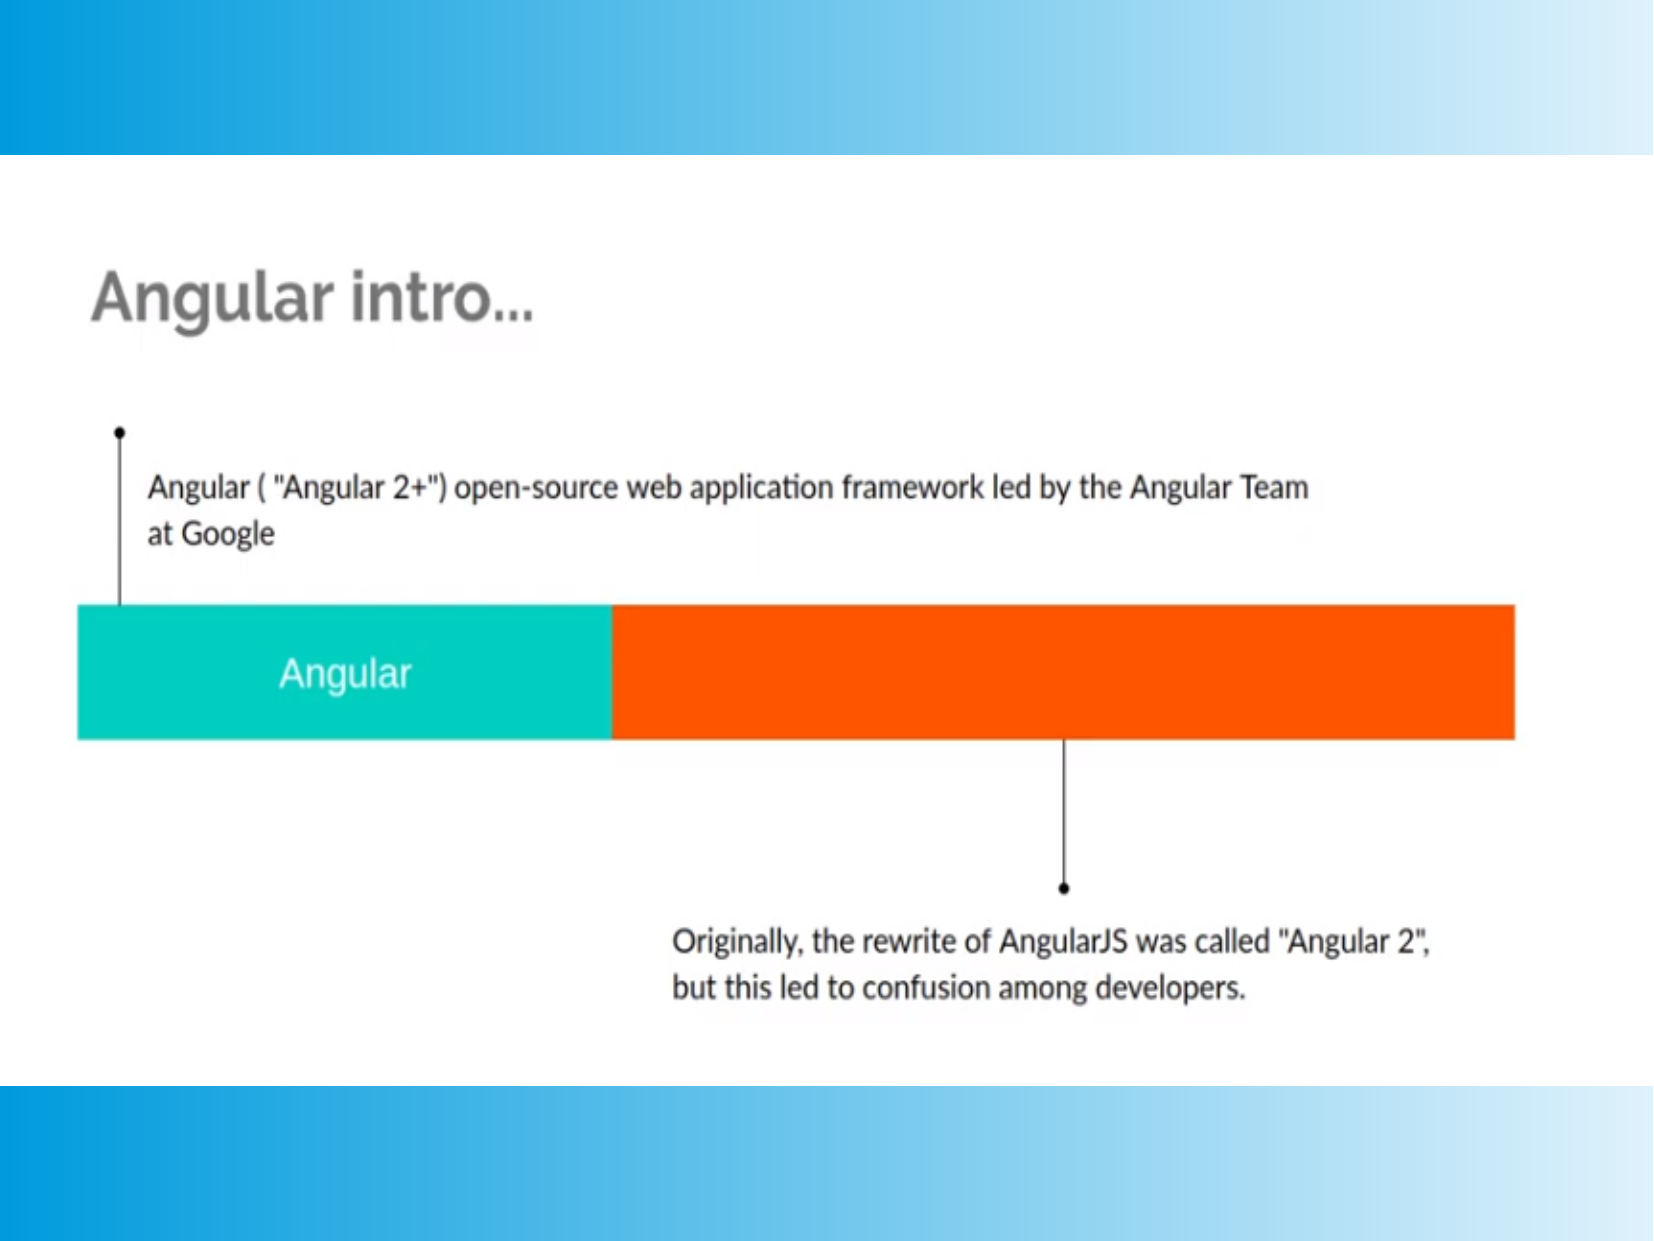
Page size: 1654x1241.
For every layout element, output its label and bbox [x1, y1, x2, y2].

picture [68, 212, 1552, 1028]
